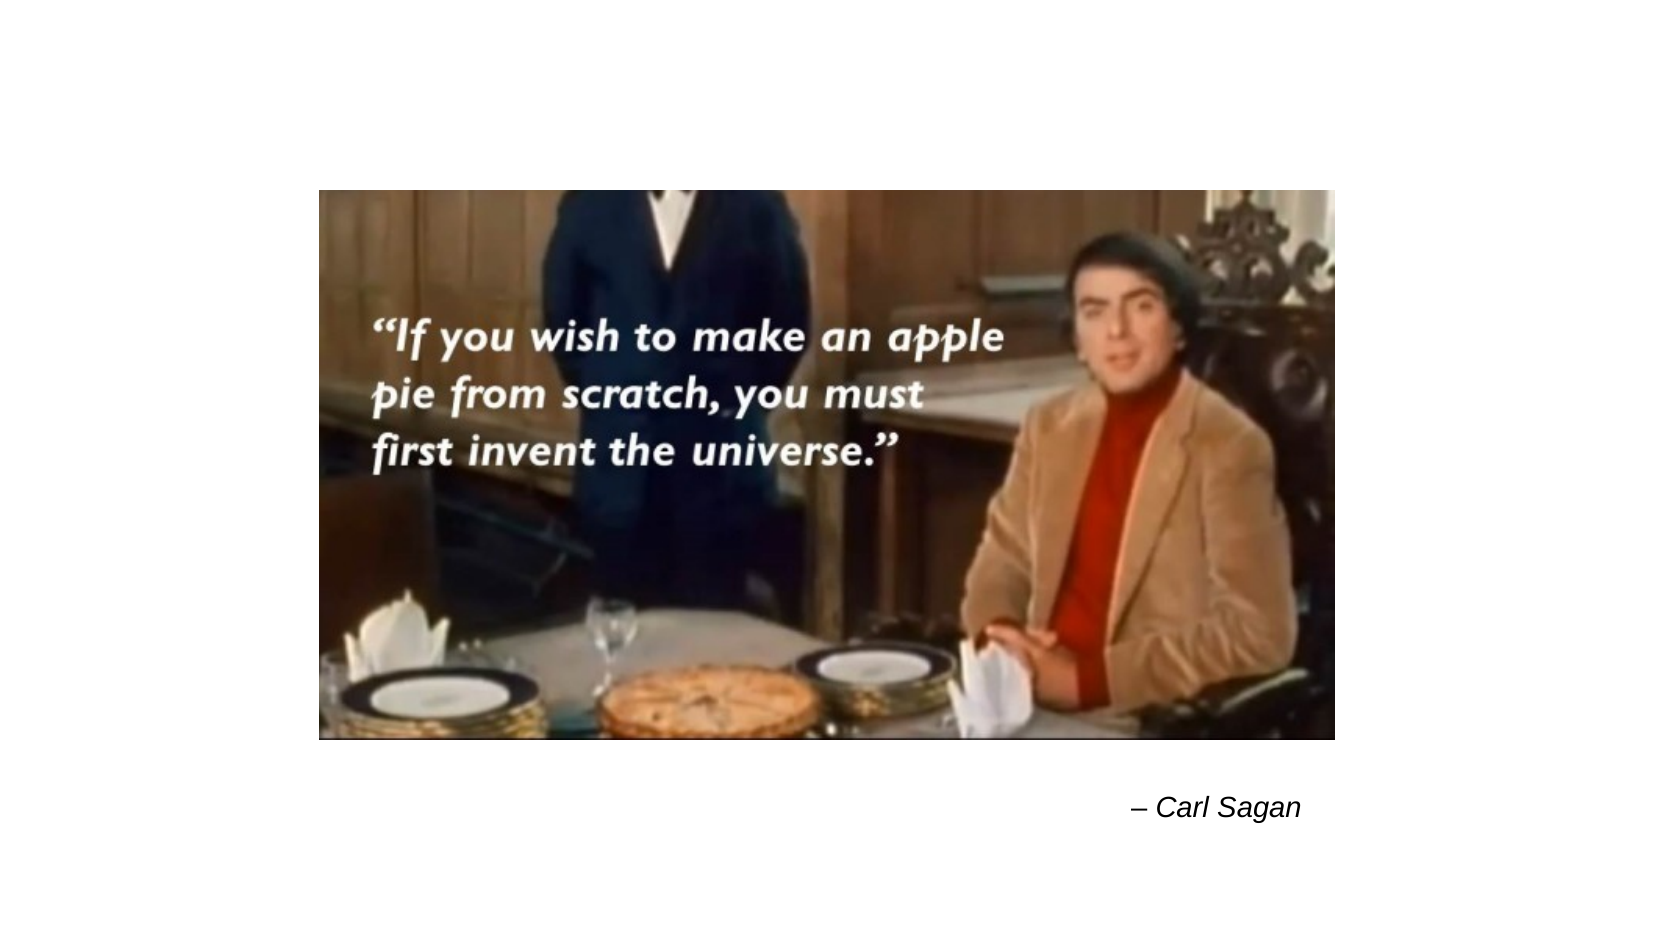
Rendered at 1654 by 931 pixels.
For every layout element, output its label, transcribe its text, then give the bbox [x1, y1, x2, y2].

picture [319, 190, 1335, 740]
text_box – Carl Sagan [1116, 773, 1488, 871]
